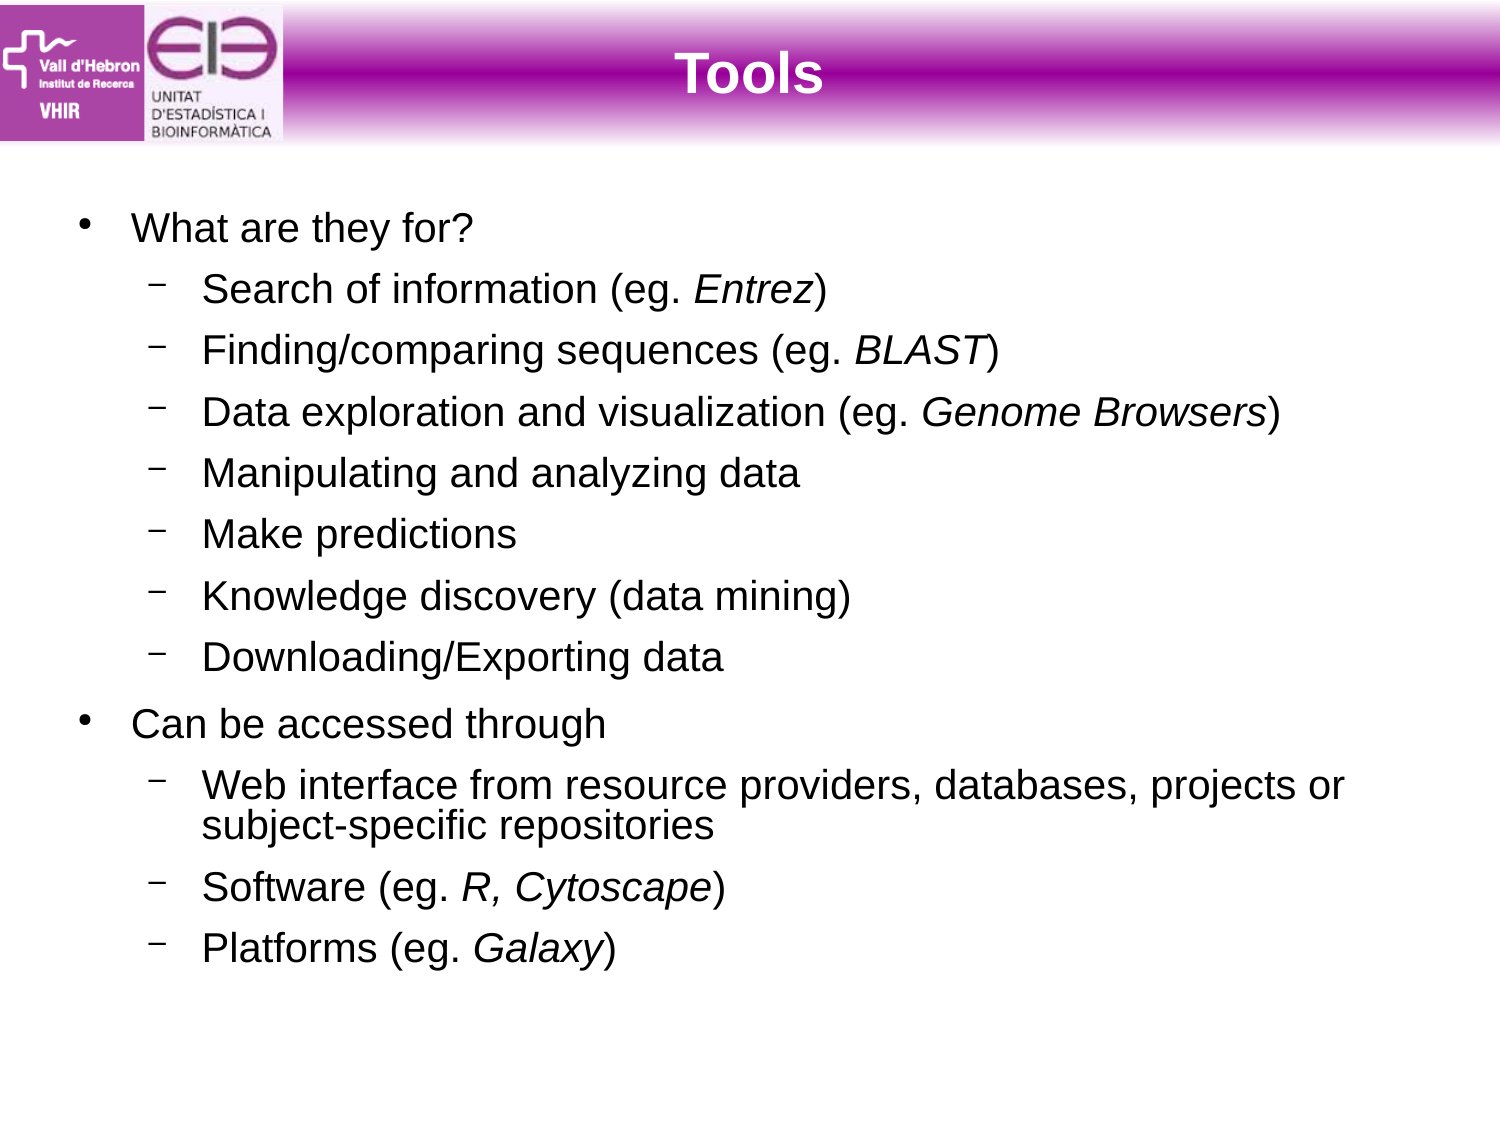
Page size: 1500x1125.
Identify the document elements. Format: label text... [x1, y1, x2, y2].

list What are they for? Search of information (eg. Entrez) Finding/comparing sequences (eg. BLAST) Data exploration and visualization (eg. Genome Browsers) Manipulating and analyzing data Make predictions Knowledge discovery (data mining) Downloading/Exporting data Can be accessed through Web interface from resource providers, databases, projects or subject-specific repositories Software (eg. R, Cytoscape) Platforms (eg. Galaxy) [45, 202, 1396, 946]
picture [0, 5, 284, 141]
text_box Tools [0, 0, 1500, 148]
